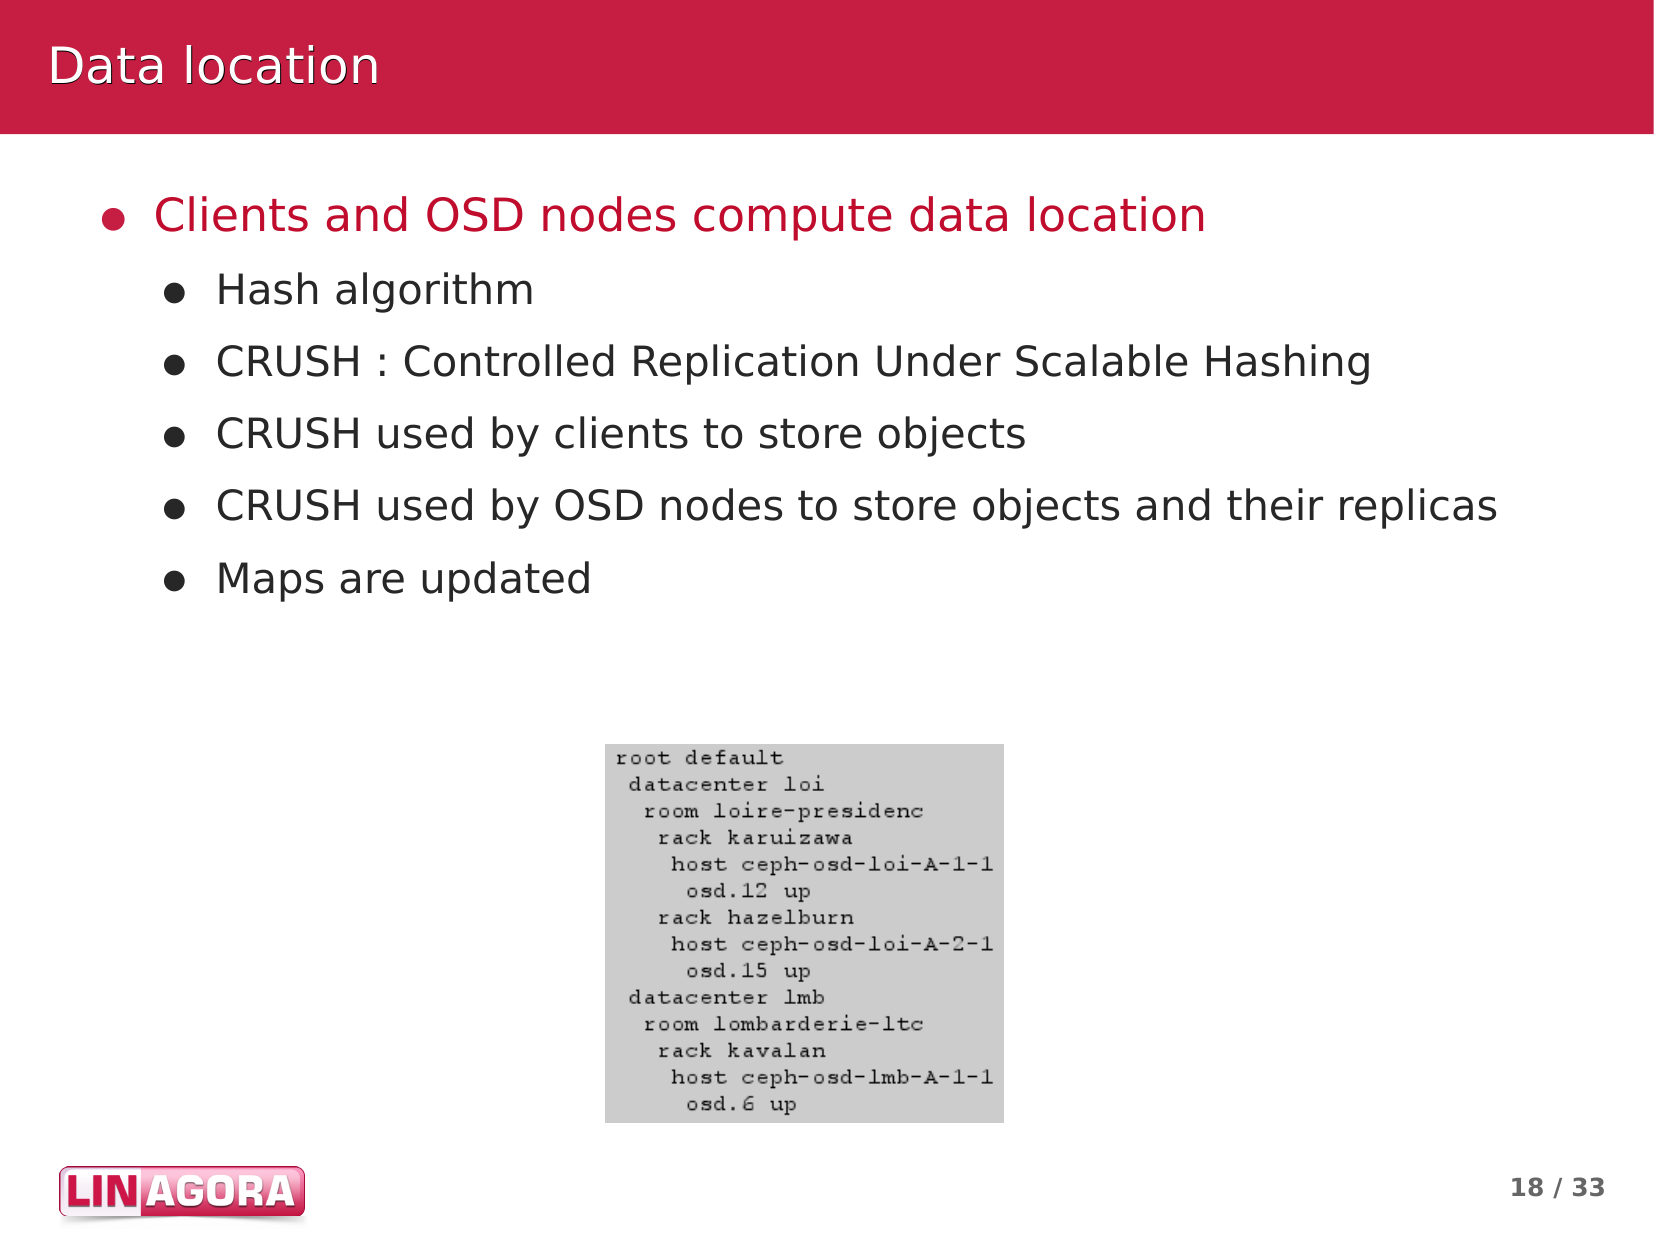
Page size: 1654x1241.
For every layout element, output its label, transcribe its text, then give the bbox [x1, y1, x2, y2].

picture [59, 1166, 308, 1229]
title Data location [47, 7, 1624, 126]
picture [605, 744, 1004, 1123]
list Clients and OSD nodes compute data location Hash algorithm CRUSH : Controlled Replication Under Scalable Hashing CRUSH used by clients to store objects CRUSH used by OSD nodes to store objects and their replicas Maps are updated [82, 188, 1571, 1111]
